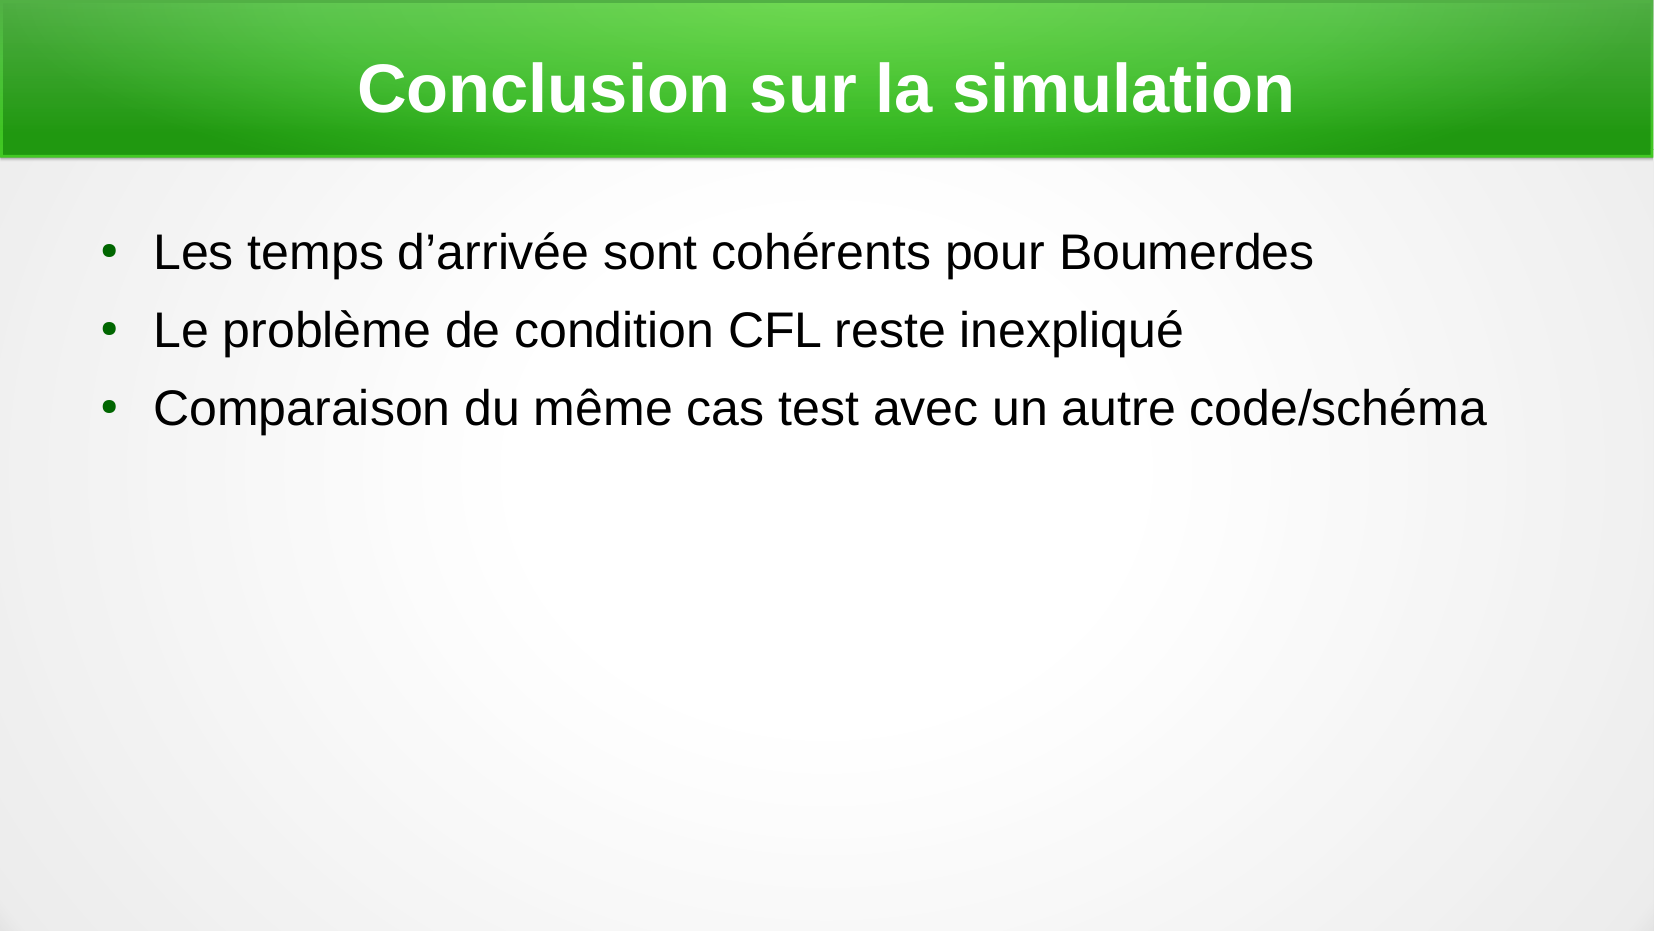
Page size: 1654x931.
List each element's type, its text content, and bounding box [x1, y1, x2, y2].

list Les temps d’arrivée sont cohérents pour Boumerdes Le problème de condition CFL reste inexpliqué Comparaison du même cas test avec un autre code/schéma [82, 224, 1571, 764]
title Conclusion sur la simulation [82, 35, 1571, 142]
